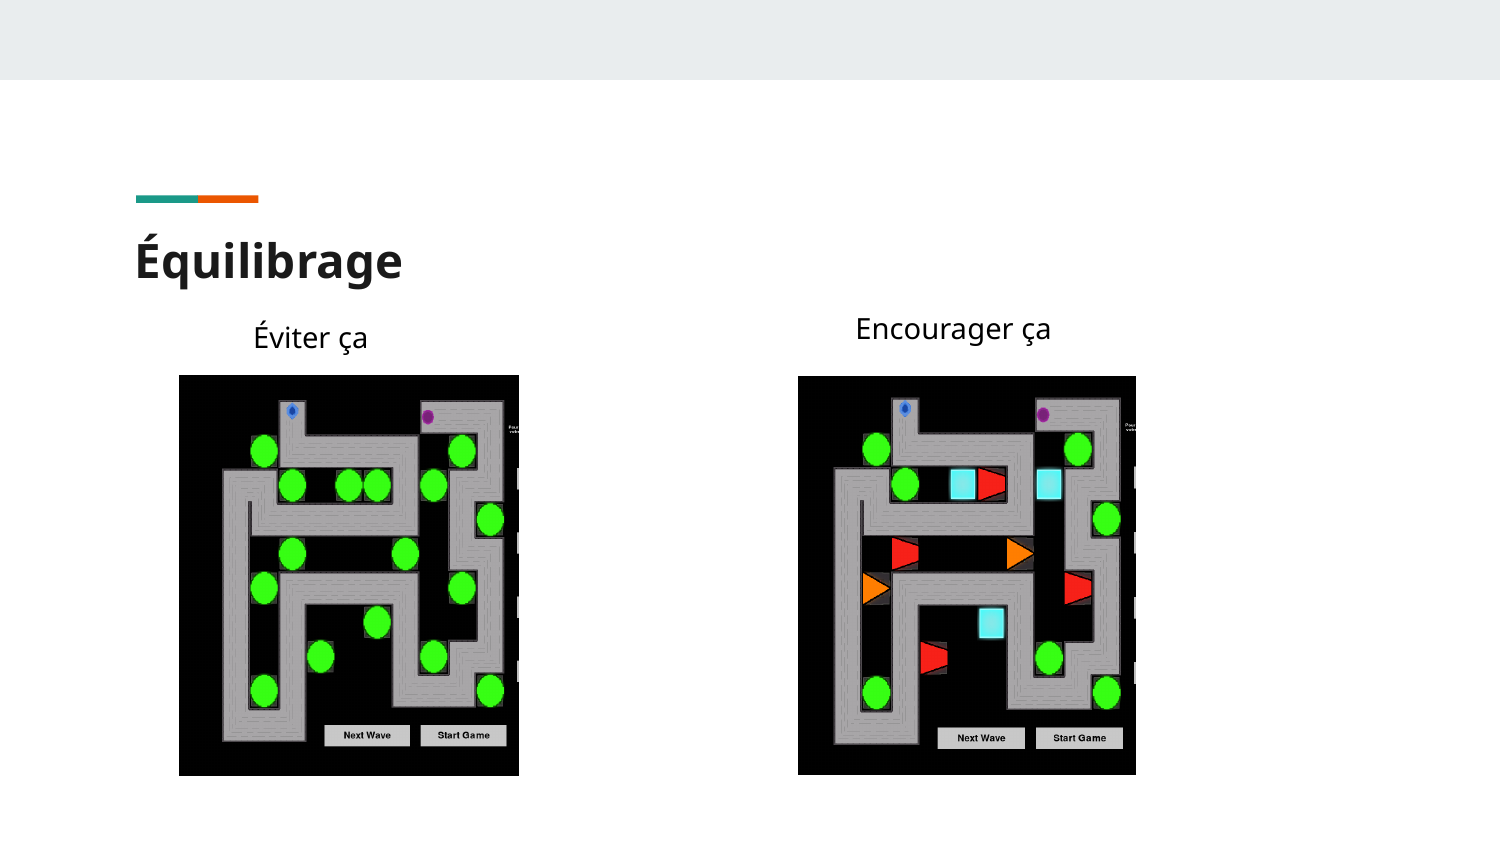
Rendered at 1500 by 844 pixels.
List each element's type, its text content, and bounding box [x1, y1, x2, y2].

title Équilibrage [119, 216, 1381, 305]
text_box Éviter ça [238, 304, 564, 370]
text_box Encourager ça [840, 295, 1094, 396]
picture [798, 376, 1136, 775]
picture [179, 375, 519, 776]
